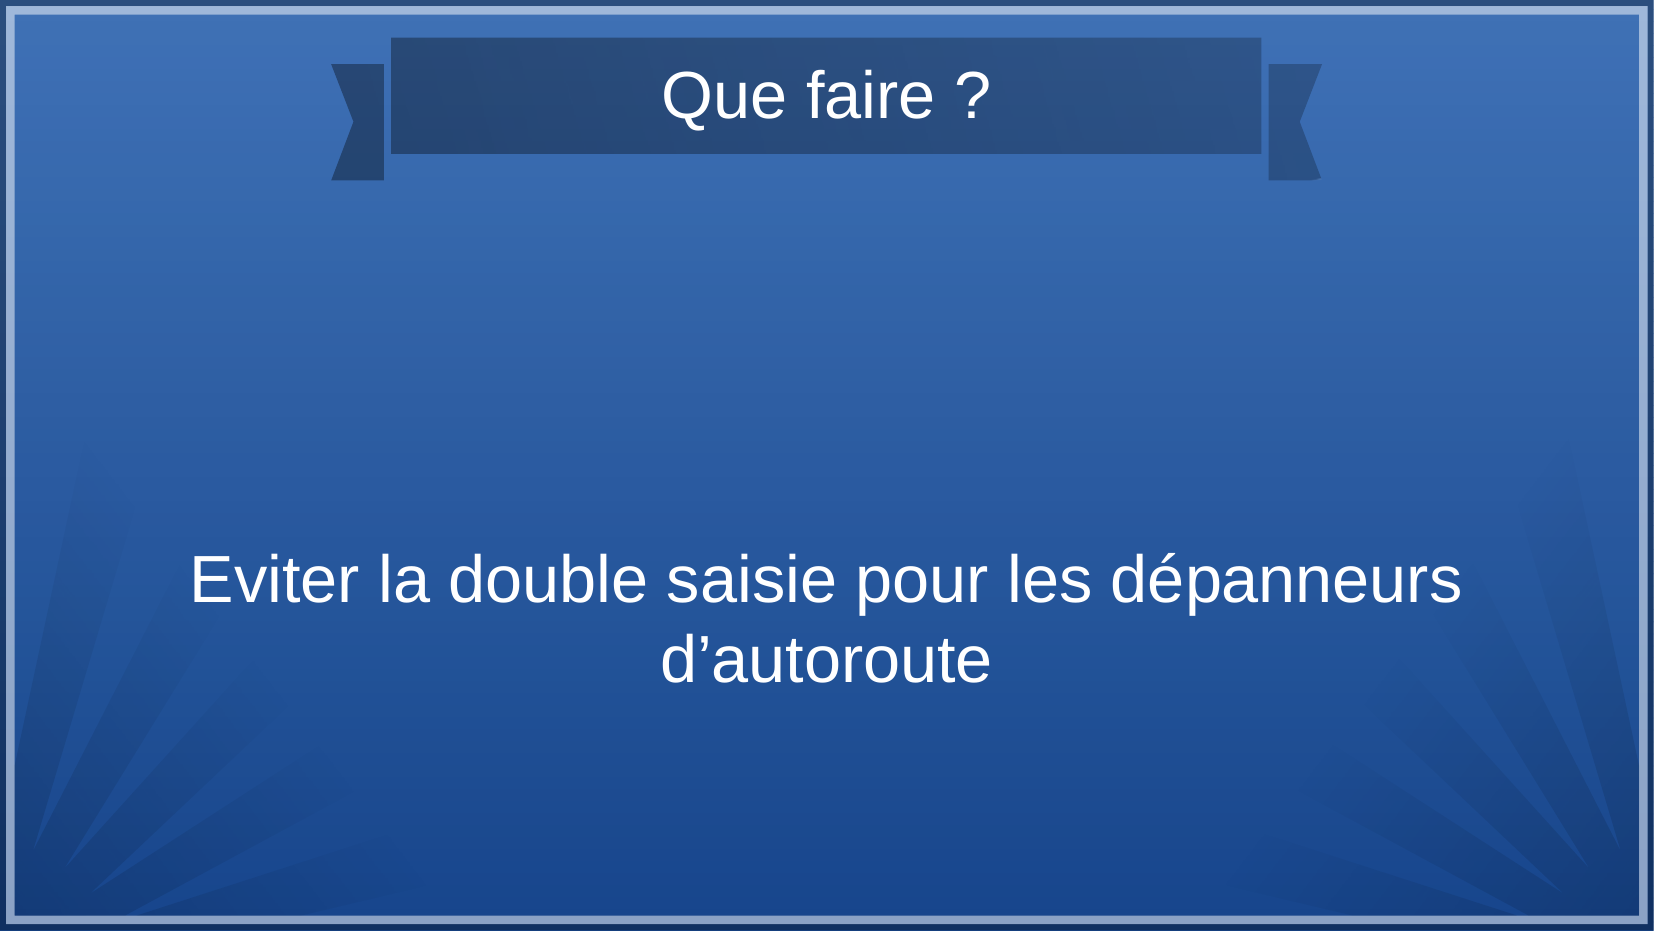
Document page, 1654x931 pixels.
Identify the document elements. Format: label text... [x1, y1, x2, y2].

text_box Que faire ? [82, 39, 1571, 144]
text_box Eviter la double saisie pour les dépanneurs d’autoroute [82, 534, 1571, 697]
